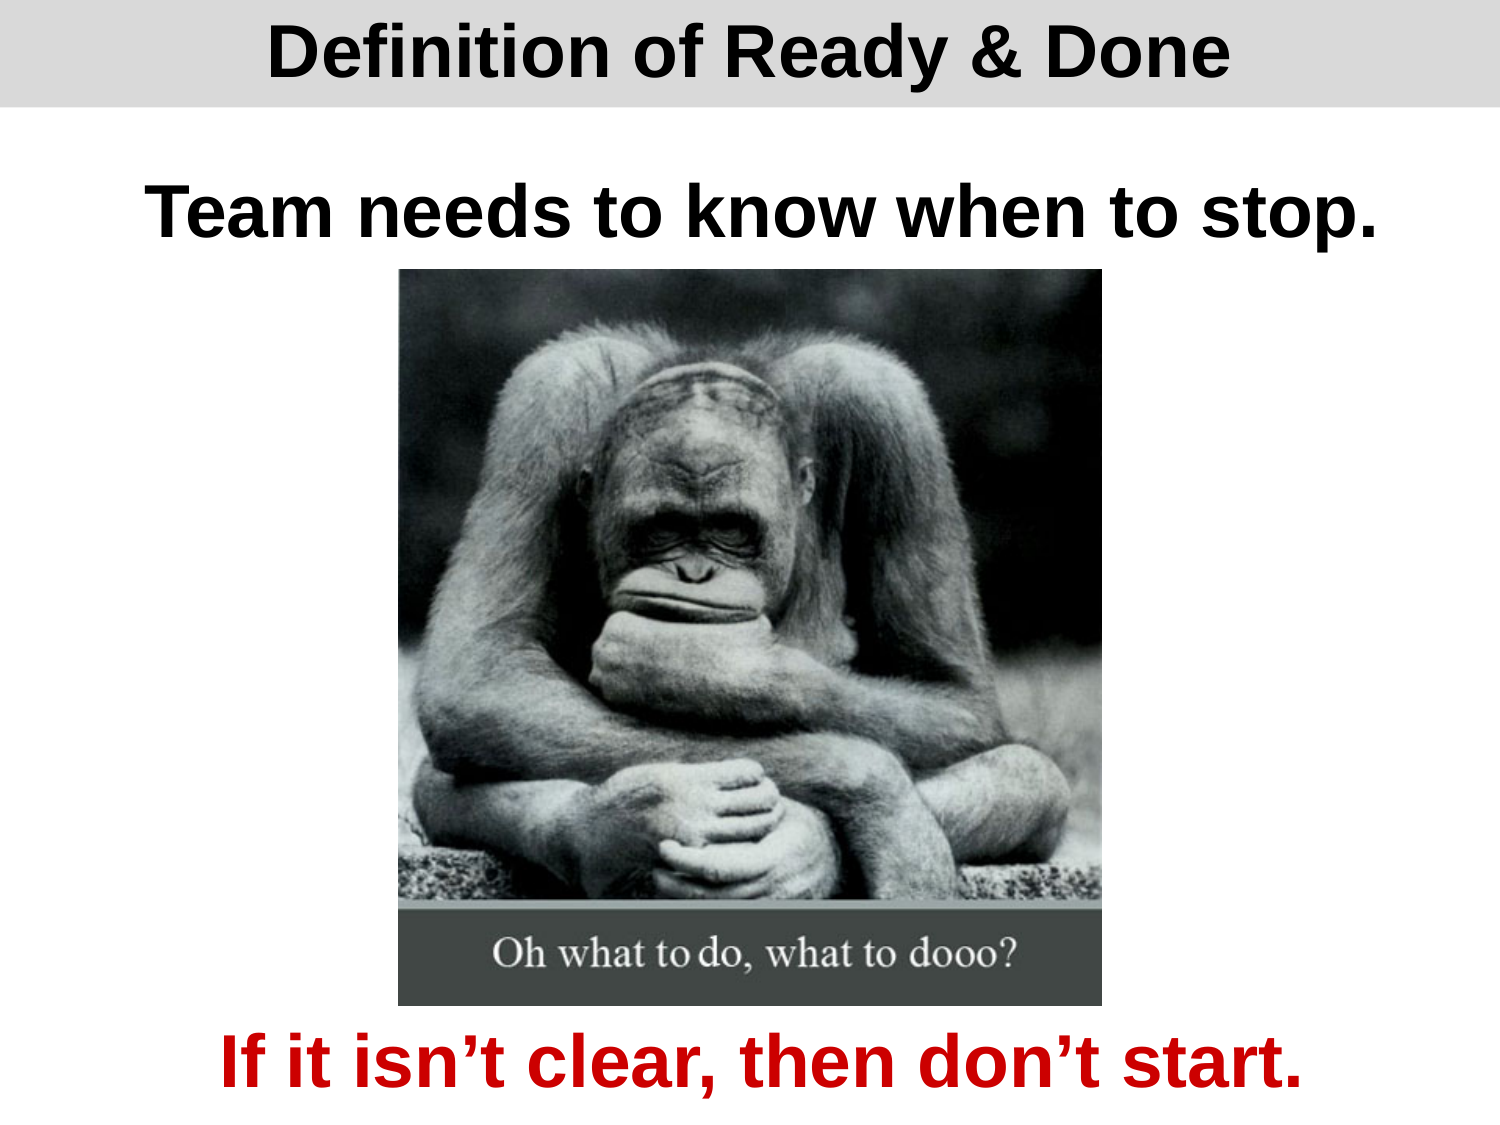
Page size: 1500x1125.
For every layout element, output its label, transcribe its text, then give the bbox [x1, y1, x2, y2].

picture [398, 269, 1102, 997]
text_box Team needs to know when to stop. [120, 147, 1405, 269]
text_box If it isn’t clear, then don’t start. [120, 997, 1405, 1119]
text_box Definition of Ready & Done [0, 0, 1500, 108]
